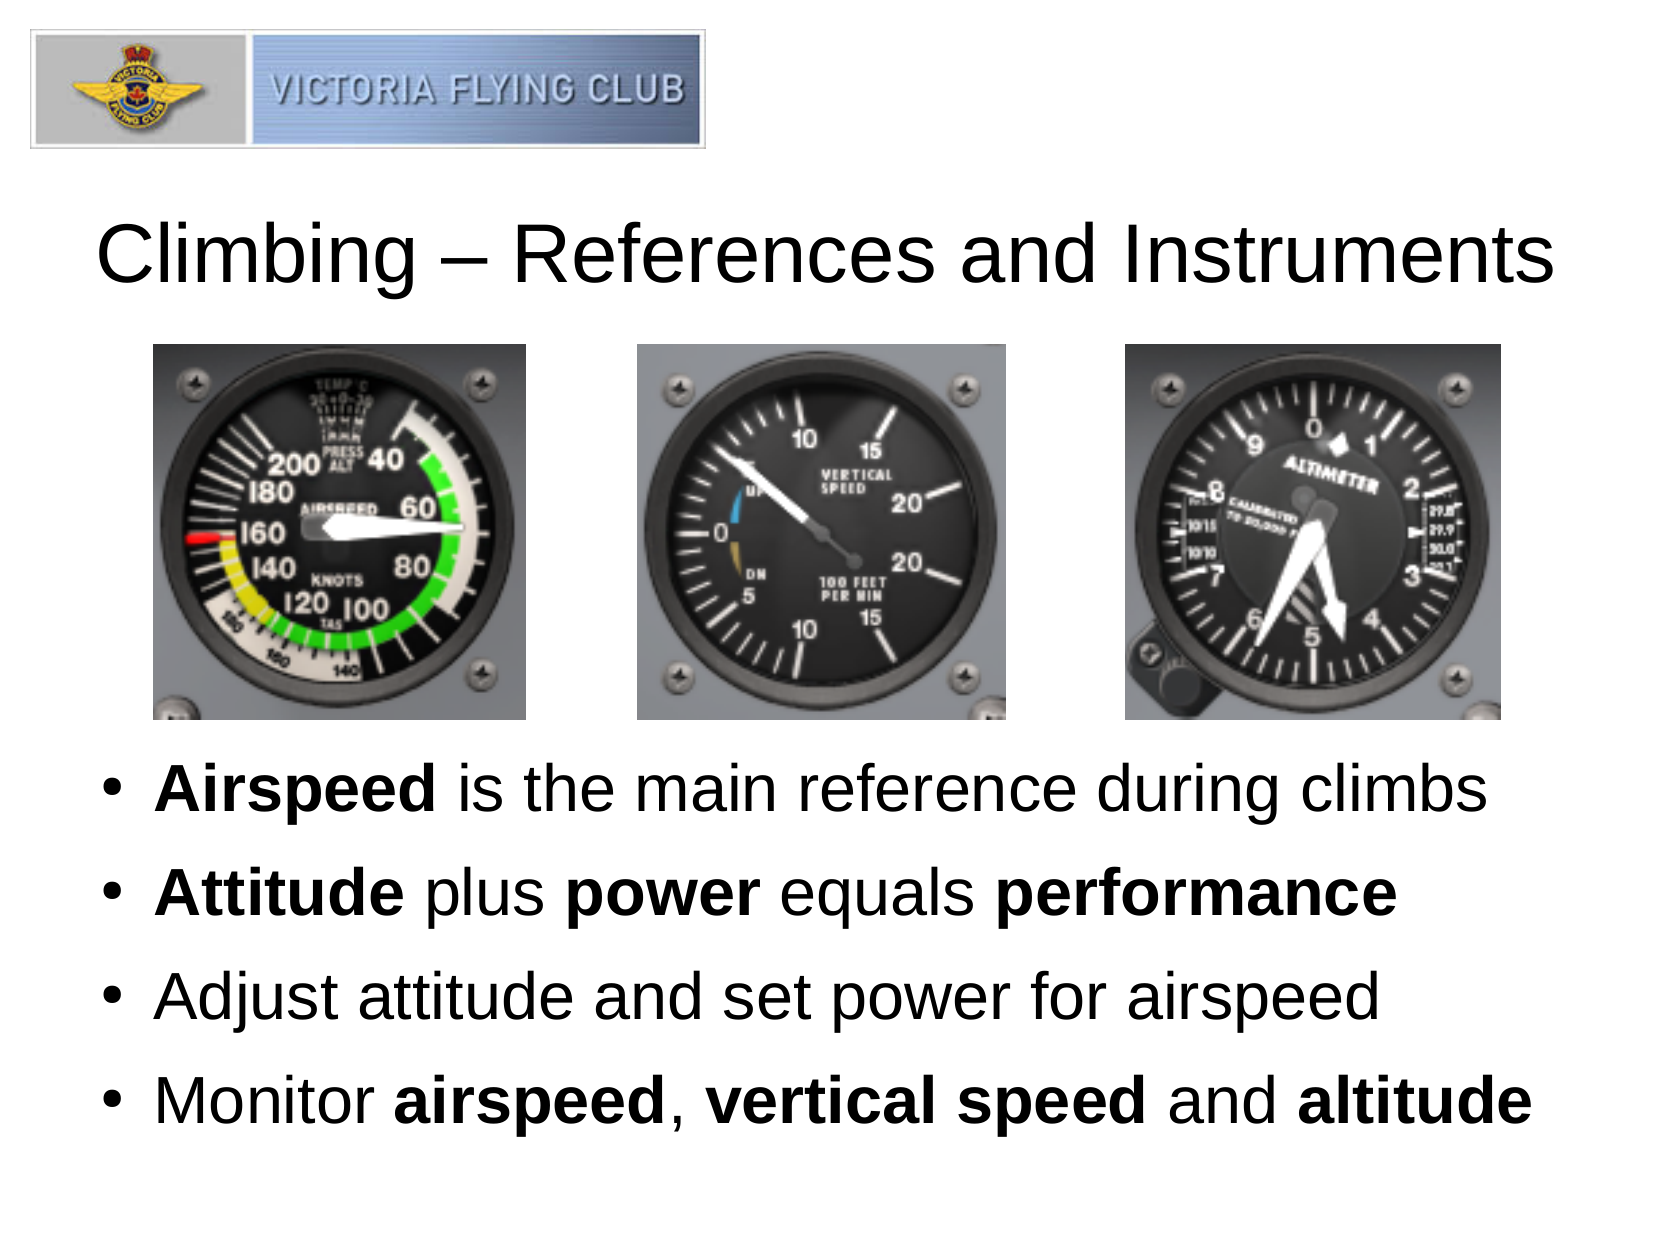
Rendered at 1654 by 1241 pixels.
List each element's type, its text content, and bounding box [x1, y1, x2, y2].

title Climbing – References and Instruments [82, 150, 1571, 358]
picture [1125, 344, 1501, 721]
picture [637, 344, 1006, 721]
list Airspeed is the main reference during climbs Attitude plus power equals performance Adjust attitude and set power for airspeed Monitor airspeed, vertical speed and altitude [82, 750, 1571, 1201]
picture [153, 344, 526, 721]
picture [30, 29, 706, 149]
